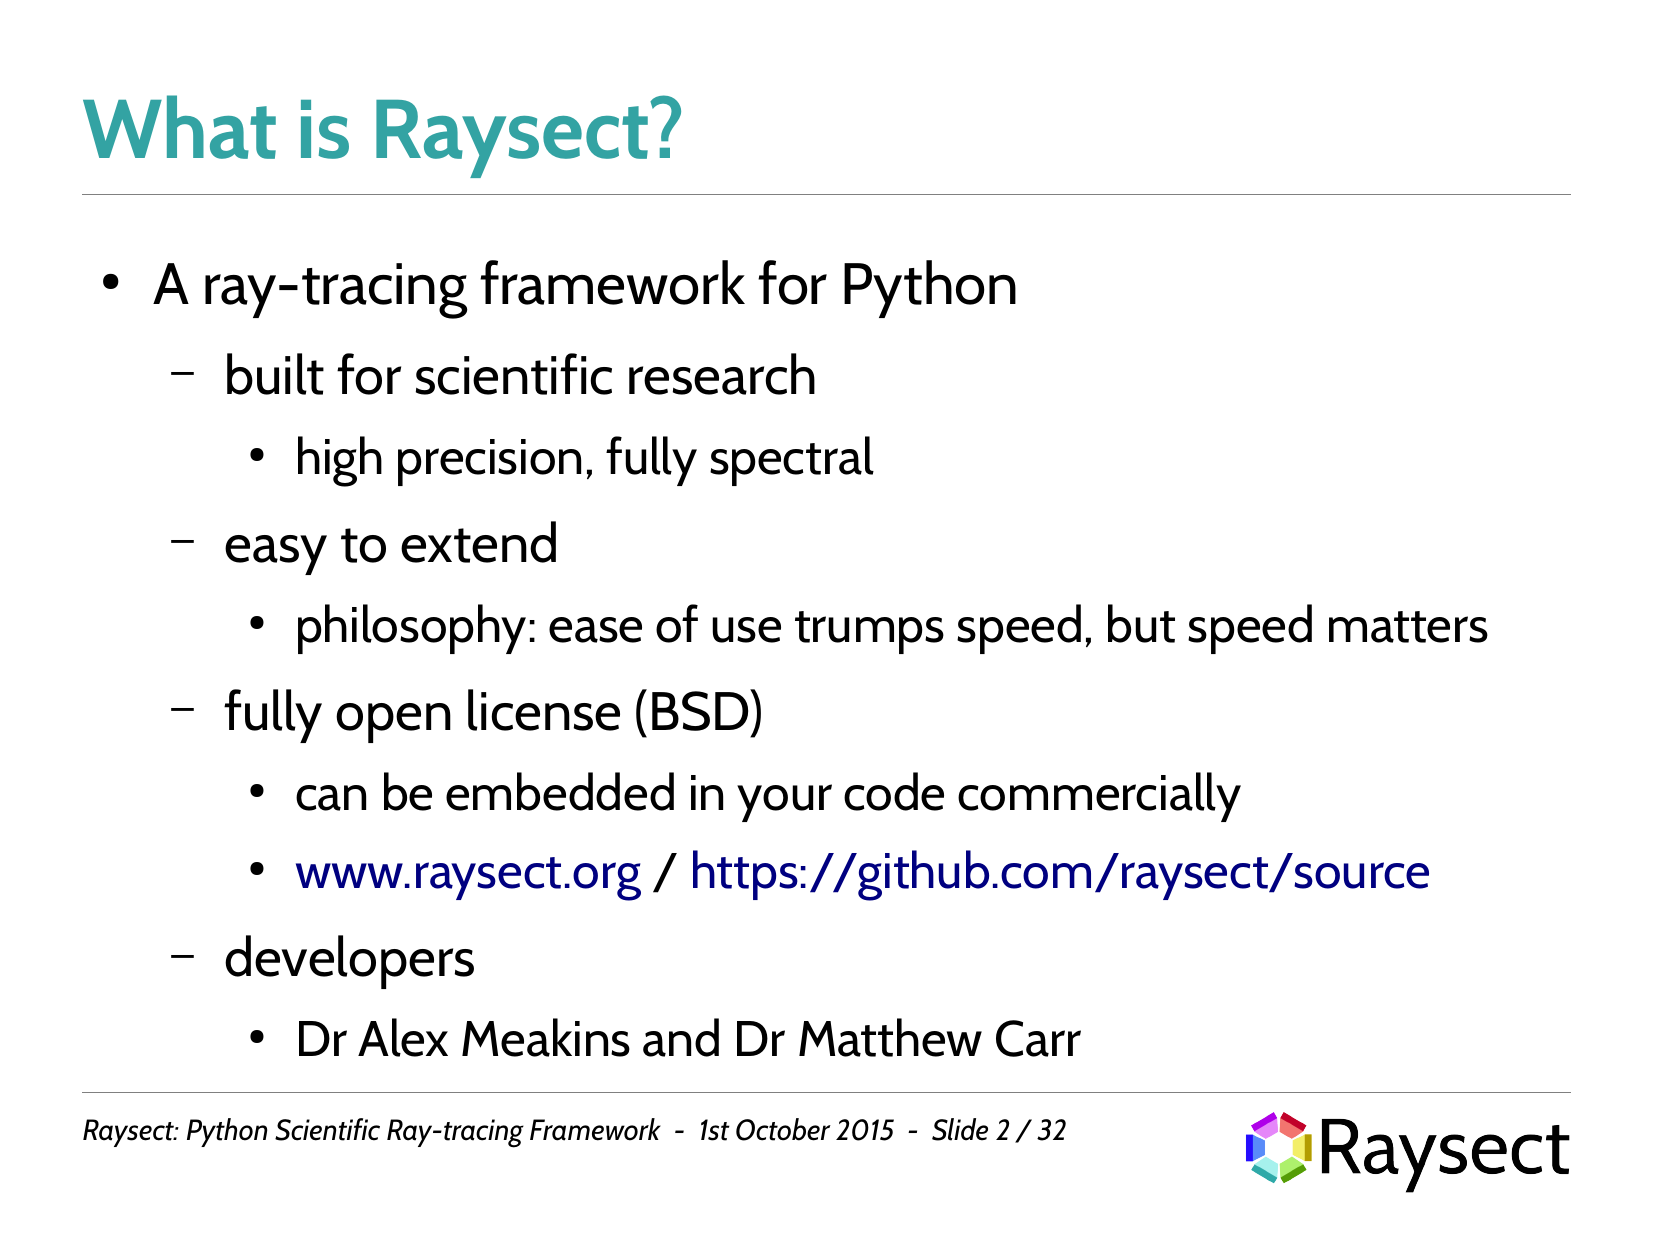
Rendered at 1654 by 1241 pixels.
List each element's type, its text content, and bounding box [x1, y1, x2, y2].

list A ray-tracing framework for Python built for scientific research high precision, fully spectral easy to extend philosophy: ease of use trumps speed, but speed matters fully open license (BSD) can be embedded in your code commercially www.raysect.org / https://github.com/raysect/source developers Dr Alex Meakins and Dr Matthew Carr [82, 248, 1571, 1063]
title What is Raysect? [82, 70, 1571, 187]
picture [1242, 1108, 1573, 1196]
